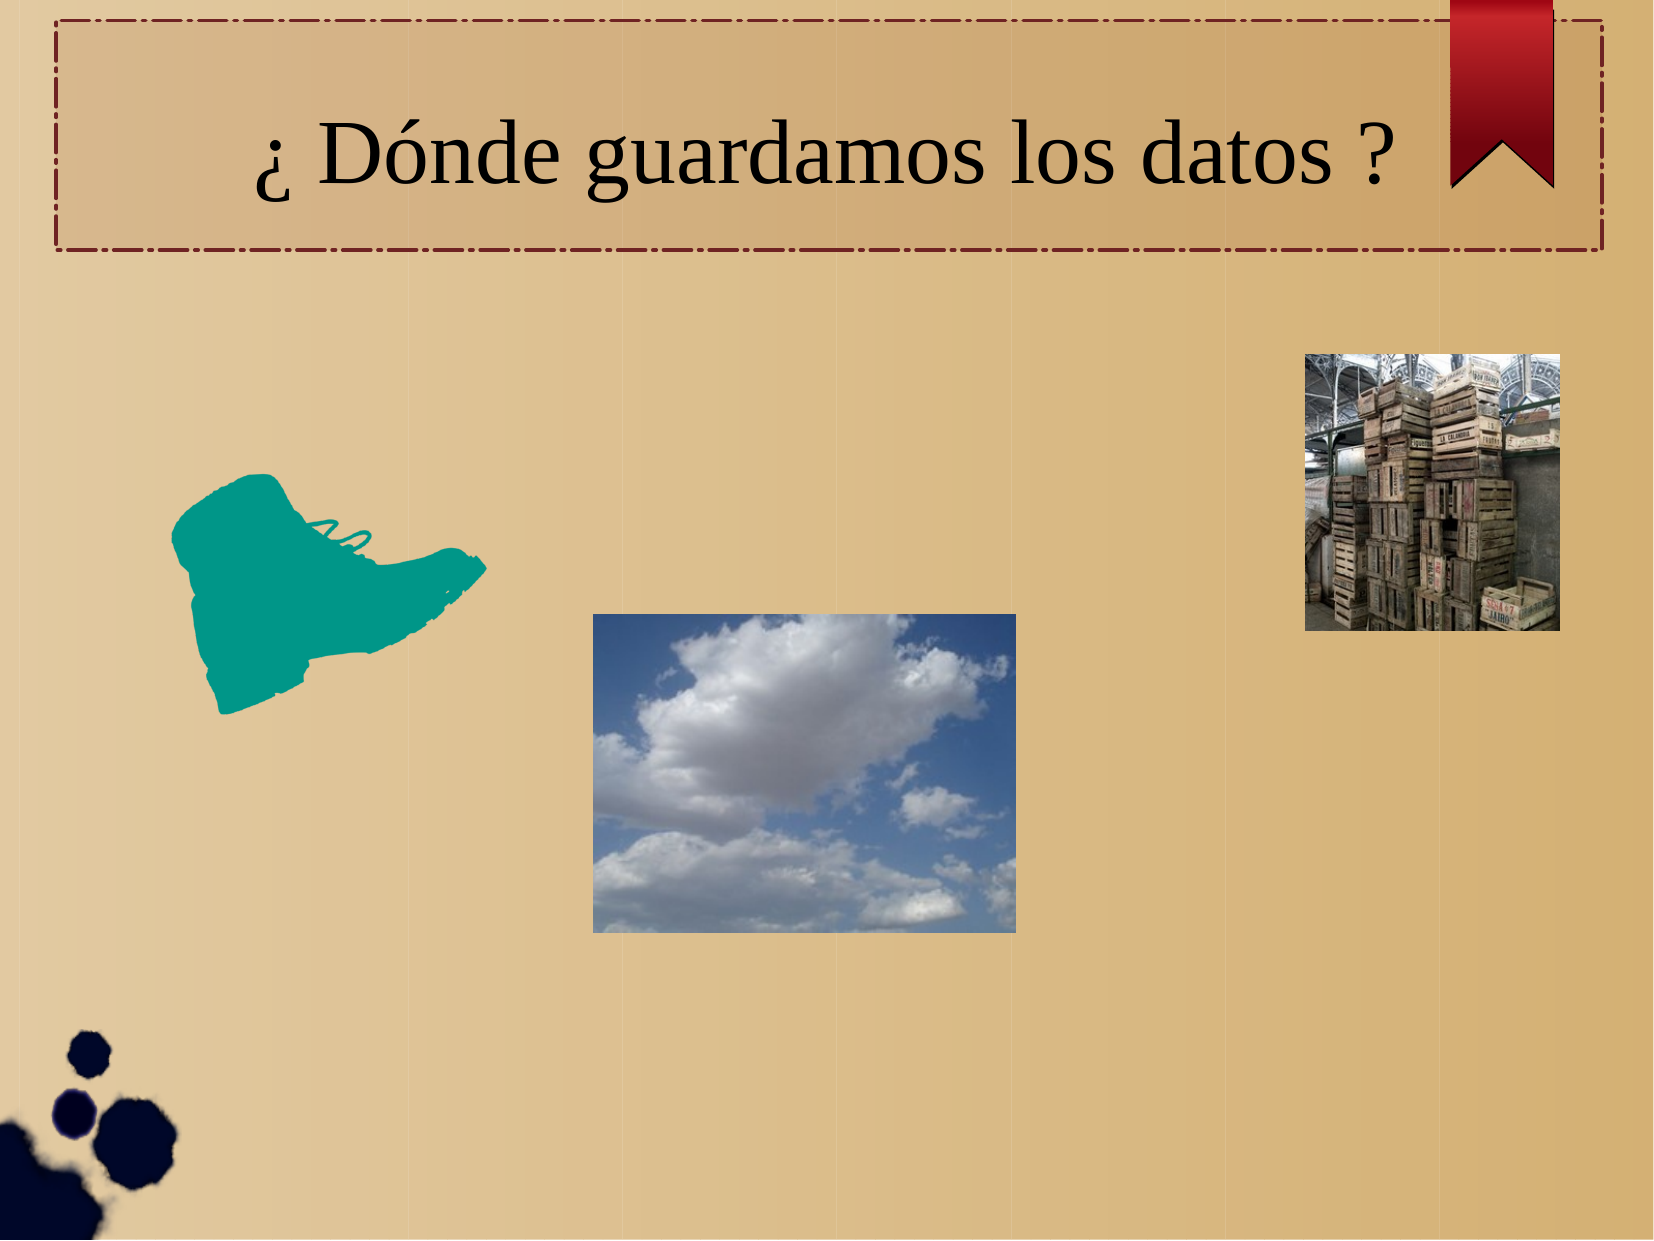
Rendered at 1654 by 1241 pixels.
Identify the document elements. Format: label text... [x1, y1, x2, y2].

picture [151, 460, 508, 719]
title ¿ Dónde guardamos los datos ? [82, 49, 1571, 257]
picture [1305, 354, 1560, 631]
picture [593, 614, 1016, 933]
